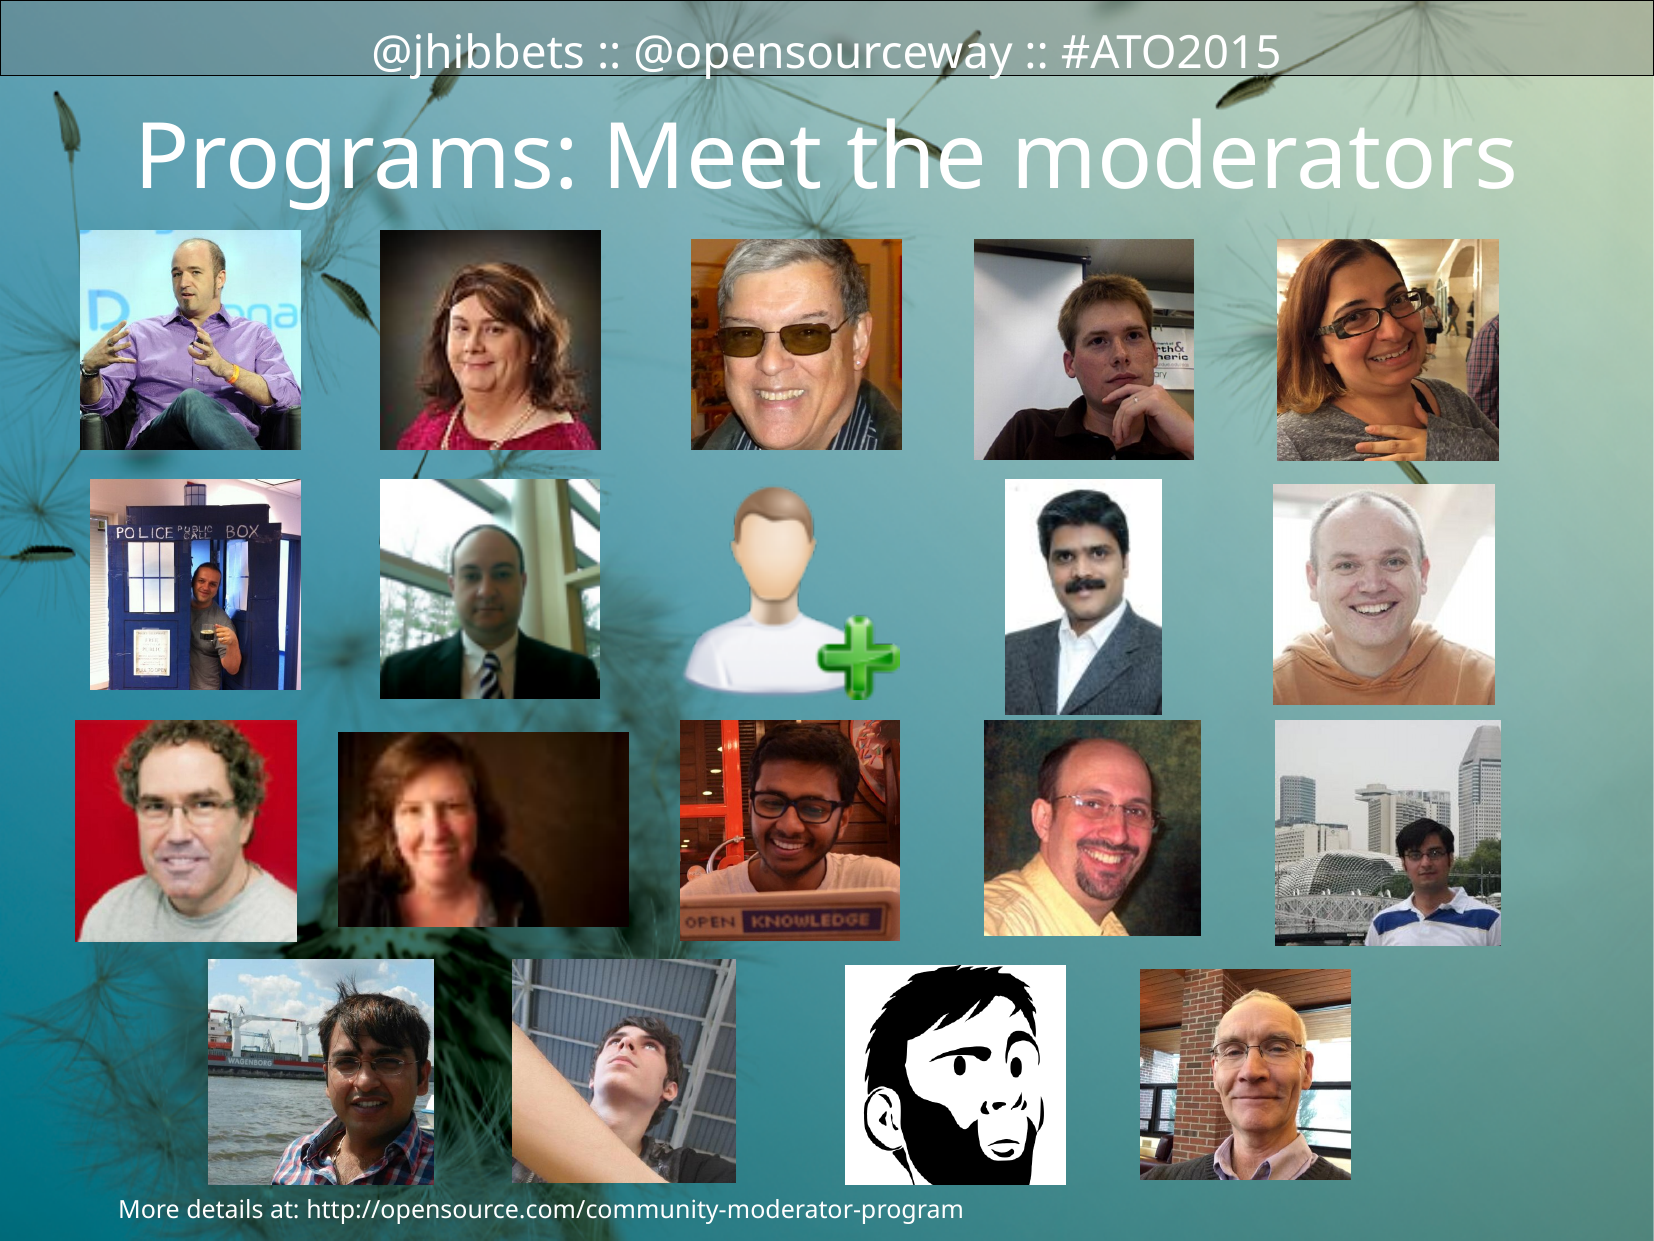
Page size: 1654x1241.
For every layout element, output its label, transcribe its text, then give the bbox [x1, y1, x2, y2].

text_box More details at: http://opensource.com/community-moderator-program [103, 1184, 987, 1224]
picture [0, 76, 1654, 1241]
title Programs: Meet the moderators [82, 49, 1571, 257]
